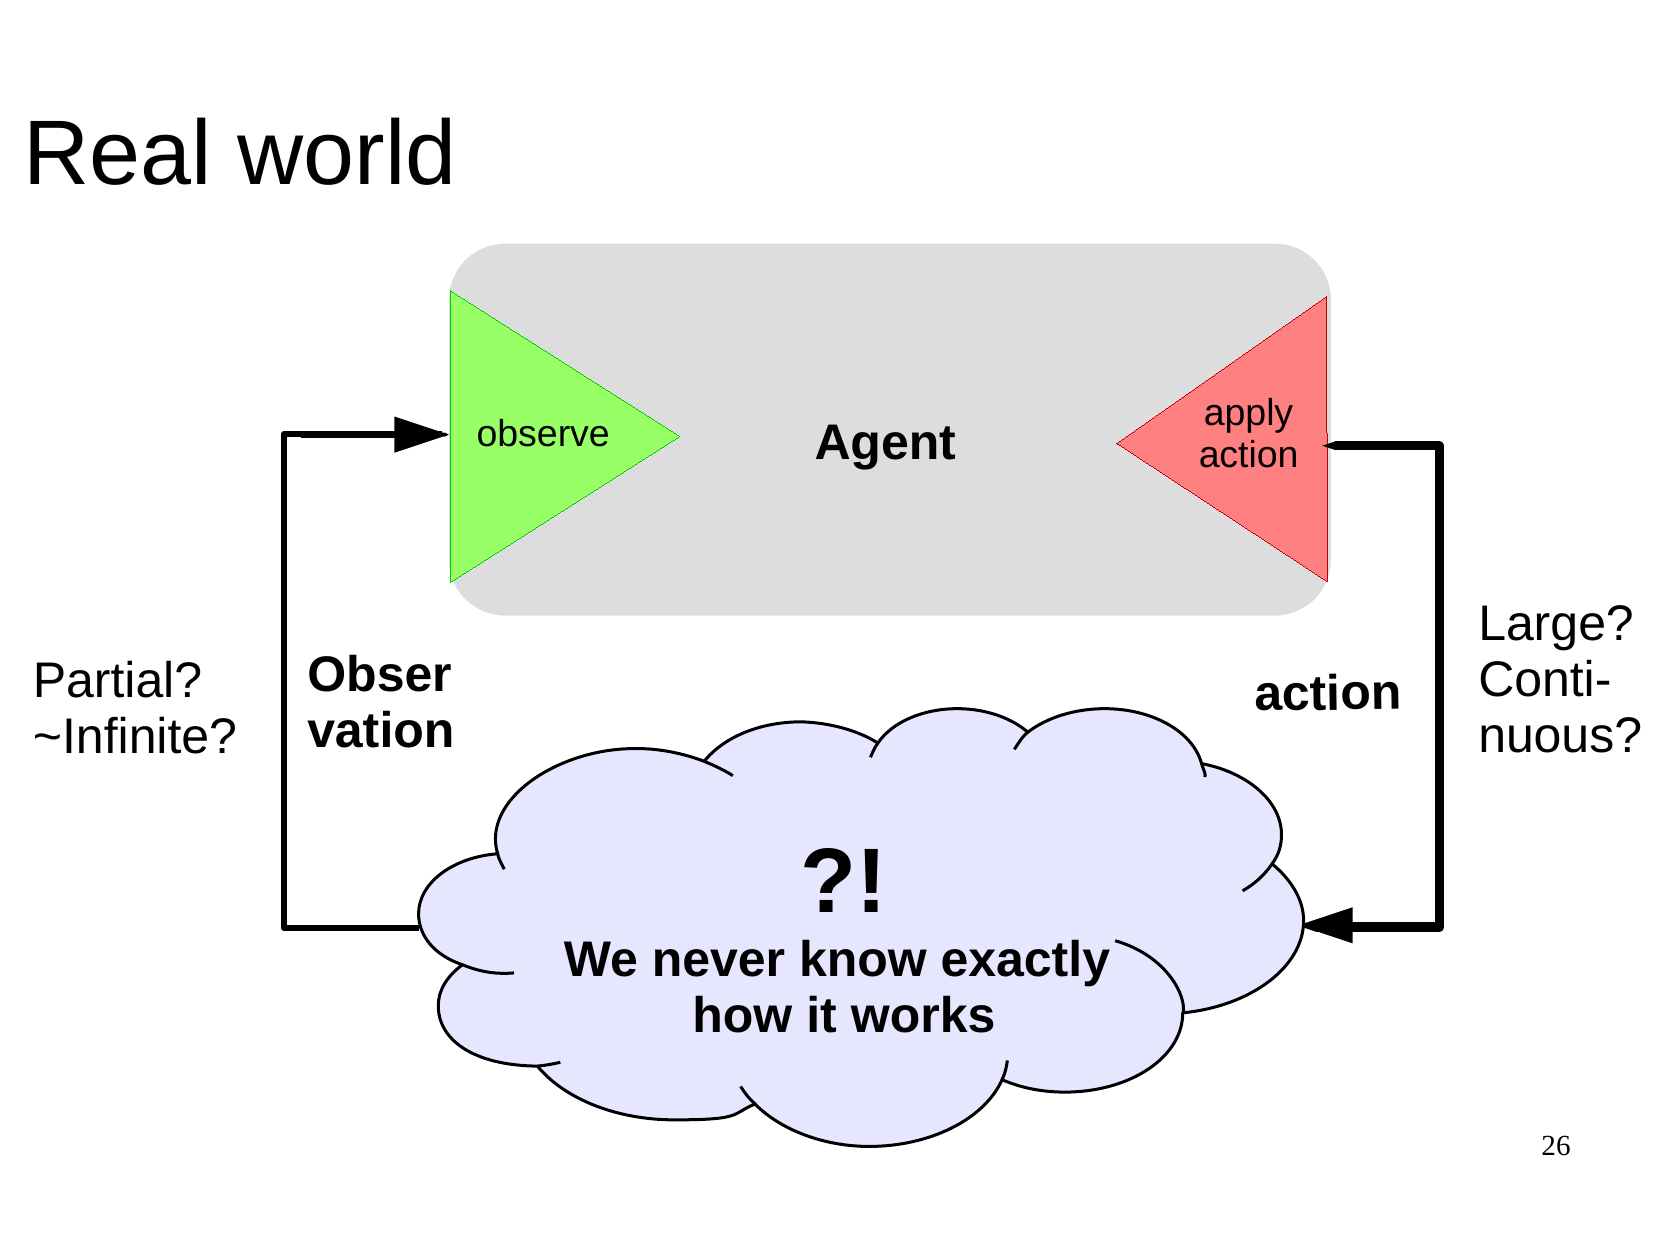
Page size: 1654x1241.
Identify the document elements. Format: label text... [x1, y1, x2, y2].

text_box Observation [283, 630, 479, 776]
text_box Large? Conti-nuous? [1463, 588, 1654, 786]
text_box [418, 859, 468, 1051]
text_box ?! We never know exactly how it works [468, 821, 1220, 1052]
title Real world [23, 49, 1512, 257]
text_box [498, 708, 1304, 1006]
text_box [469, 1052, 1168, 1147]
text_box observe [428, 396, 659, 472]
text_box Agent [708, 398, 1062, 488]
text_box apply action [1174, 375, 1323, 493]
text_box Partial? ~Infinite? [18, 645, 331, 843]
text_box action [1230, 646, 1518, 796]
text_box [439, 234, 1341, 625]
